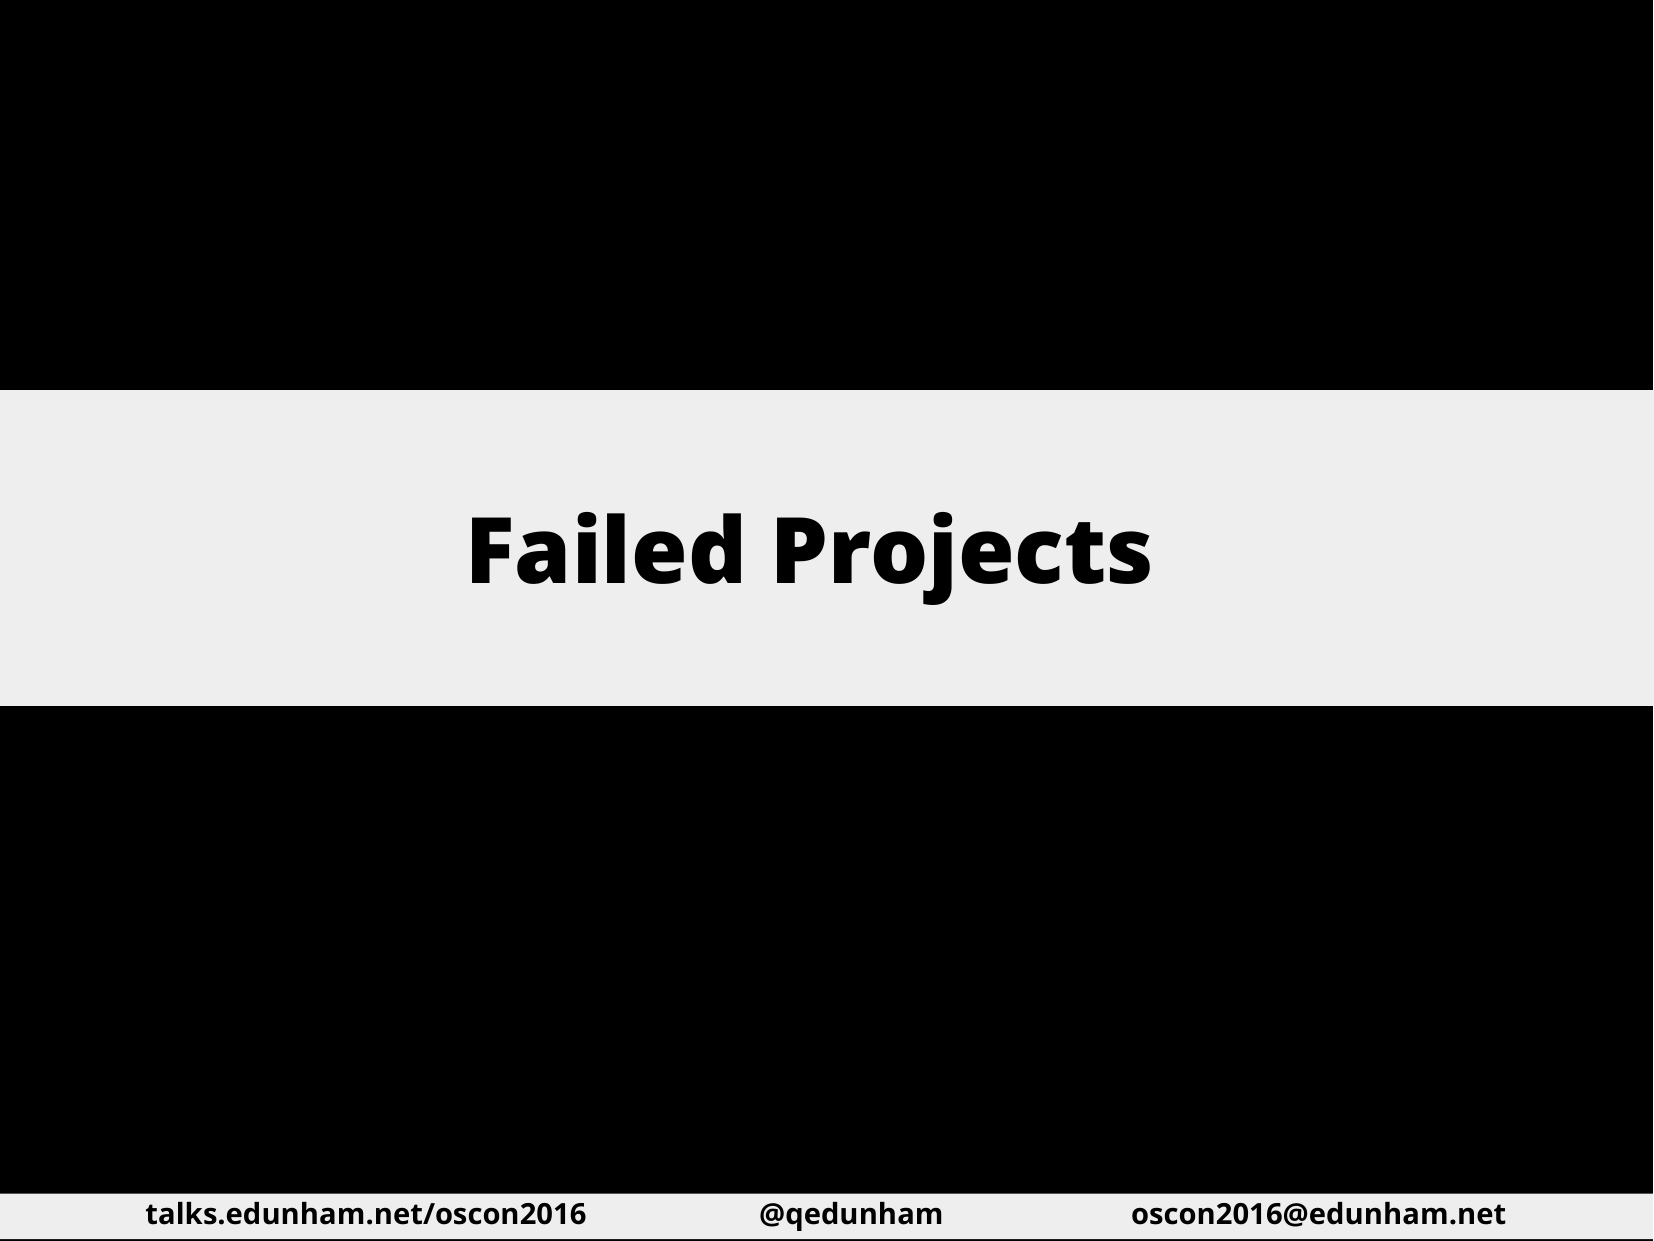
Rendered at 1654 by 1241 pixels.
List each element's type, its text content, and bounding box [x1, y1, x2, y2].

title Failed Projects [0, 390, 1621, 706]
